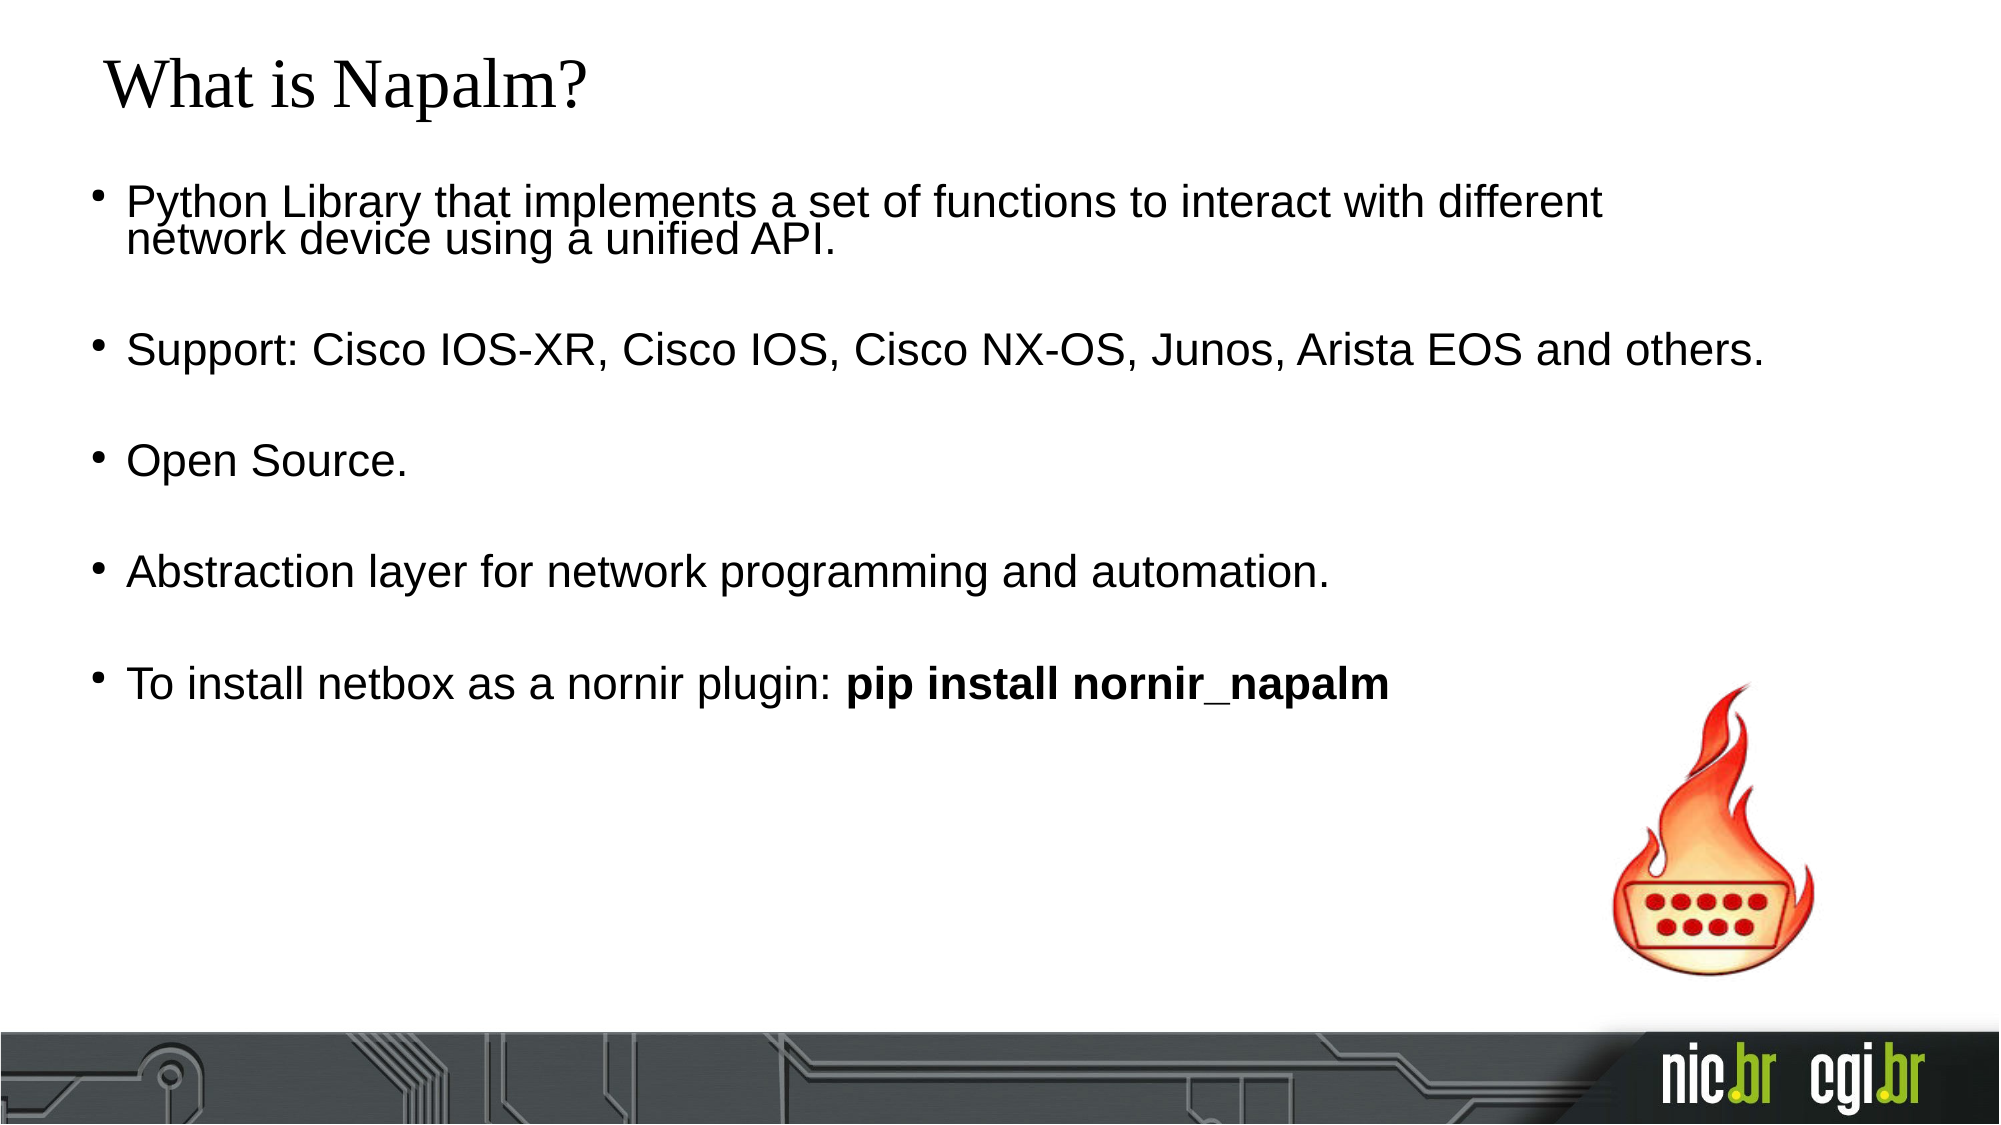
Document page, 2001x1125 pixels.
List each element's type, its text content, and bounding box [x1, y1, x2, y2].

title What is Napalm? [78, 36, 1923, 122]
text_box Python Library that implements a set of functions to interact with different network device using a unified API. Support: Cisco IOS-XR, Cisco IOS, Cisco NX-OS, Junos, Arista EOS and others. Open Source. Abstraction layer for network programming and automation. To install netbox as a nornir plugin: pip install nornir_napalm [88, 147, 1970, 857]
text_box [1535, 857, 1890, 1004]
picture [0, 0, 1999, 1124]
